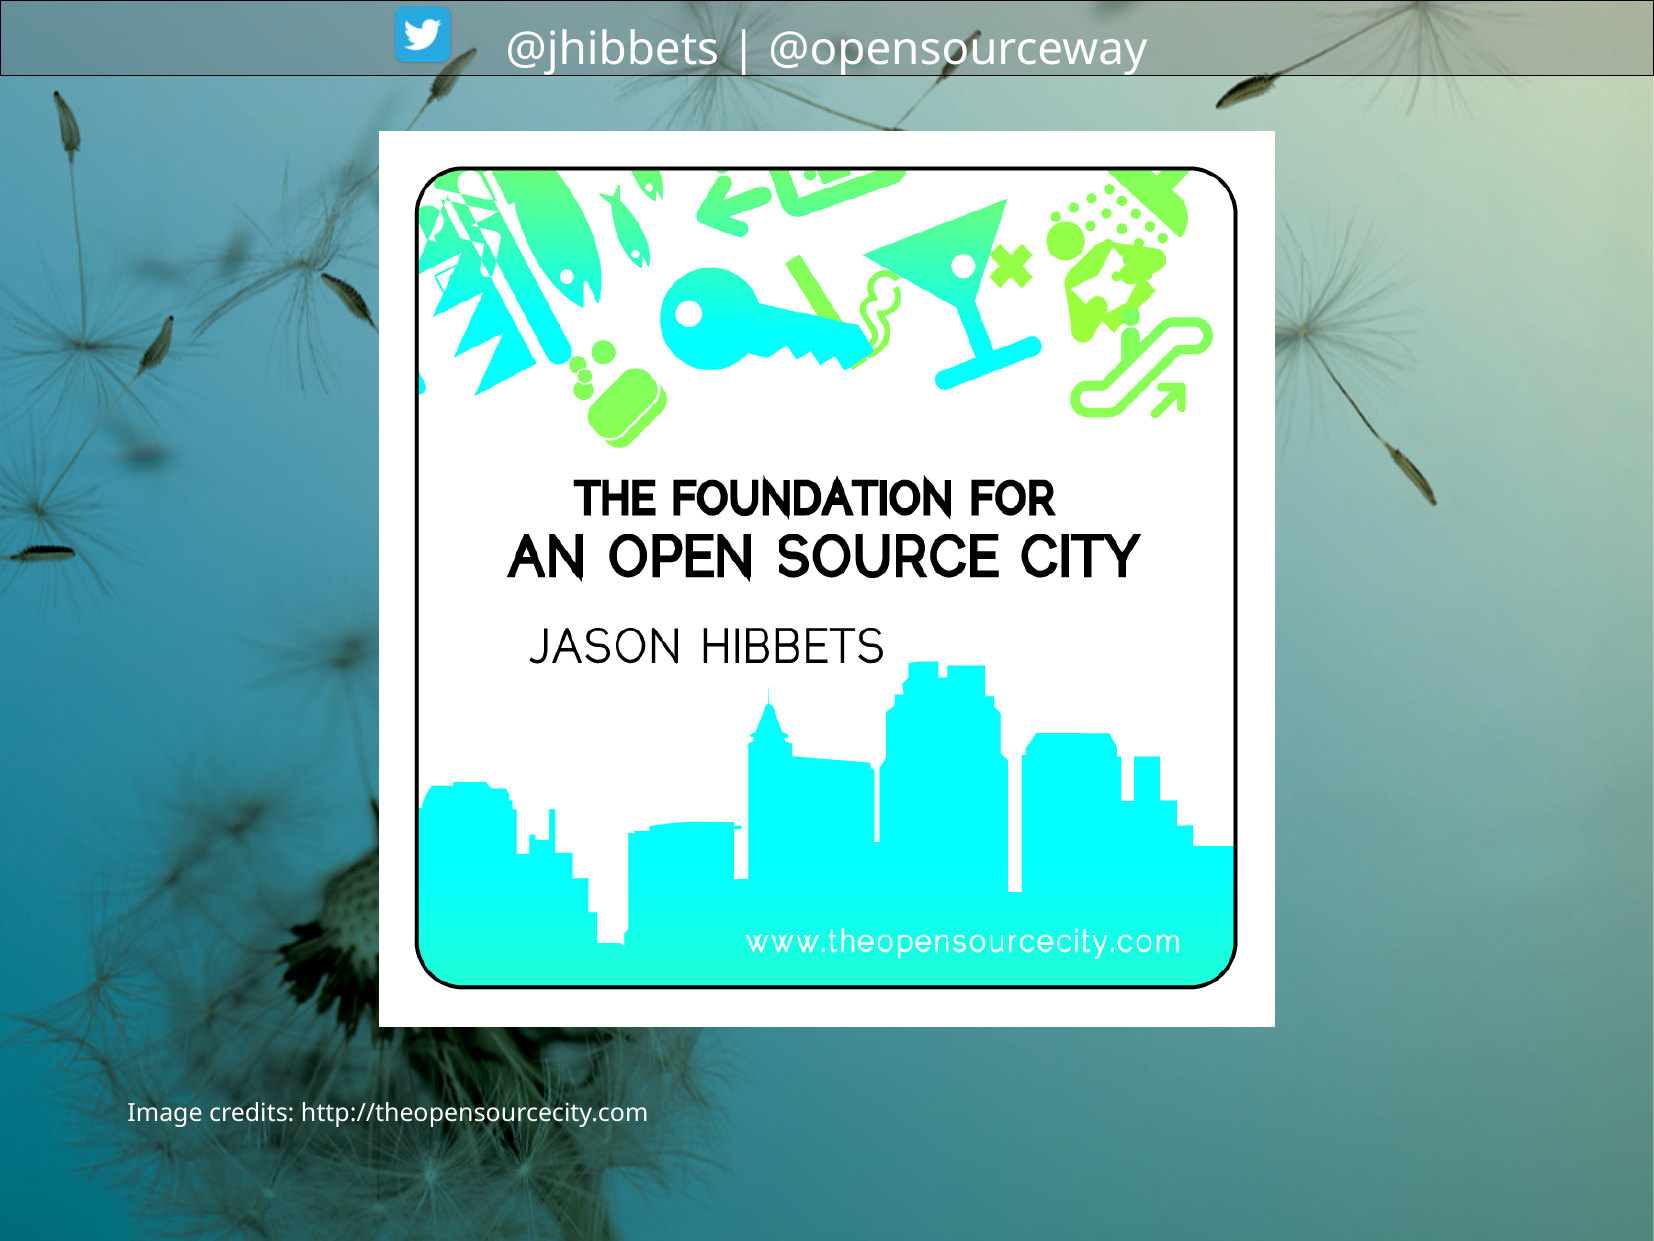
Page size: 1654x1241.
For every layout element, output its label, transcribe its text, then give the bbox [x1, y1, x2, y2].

picture [0, 76, 1654, 1241]
text_box Image credits: http://theopensourcecity.com [112, 1087, 671, 1131]
picture [393, 5, 454, 66]
